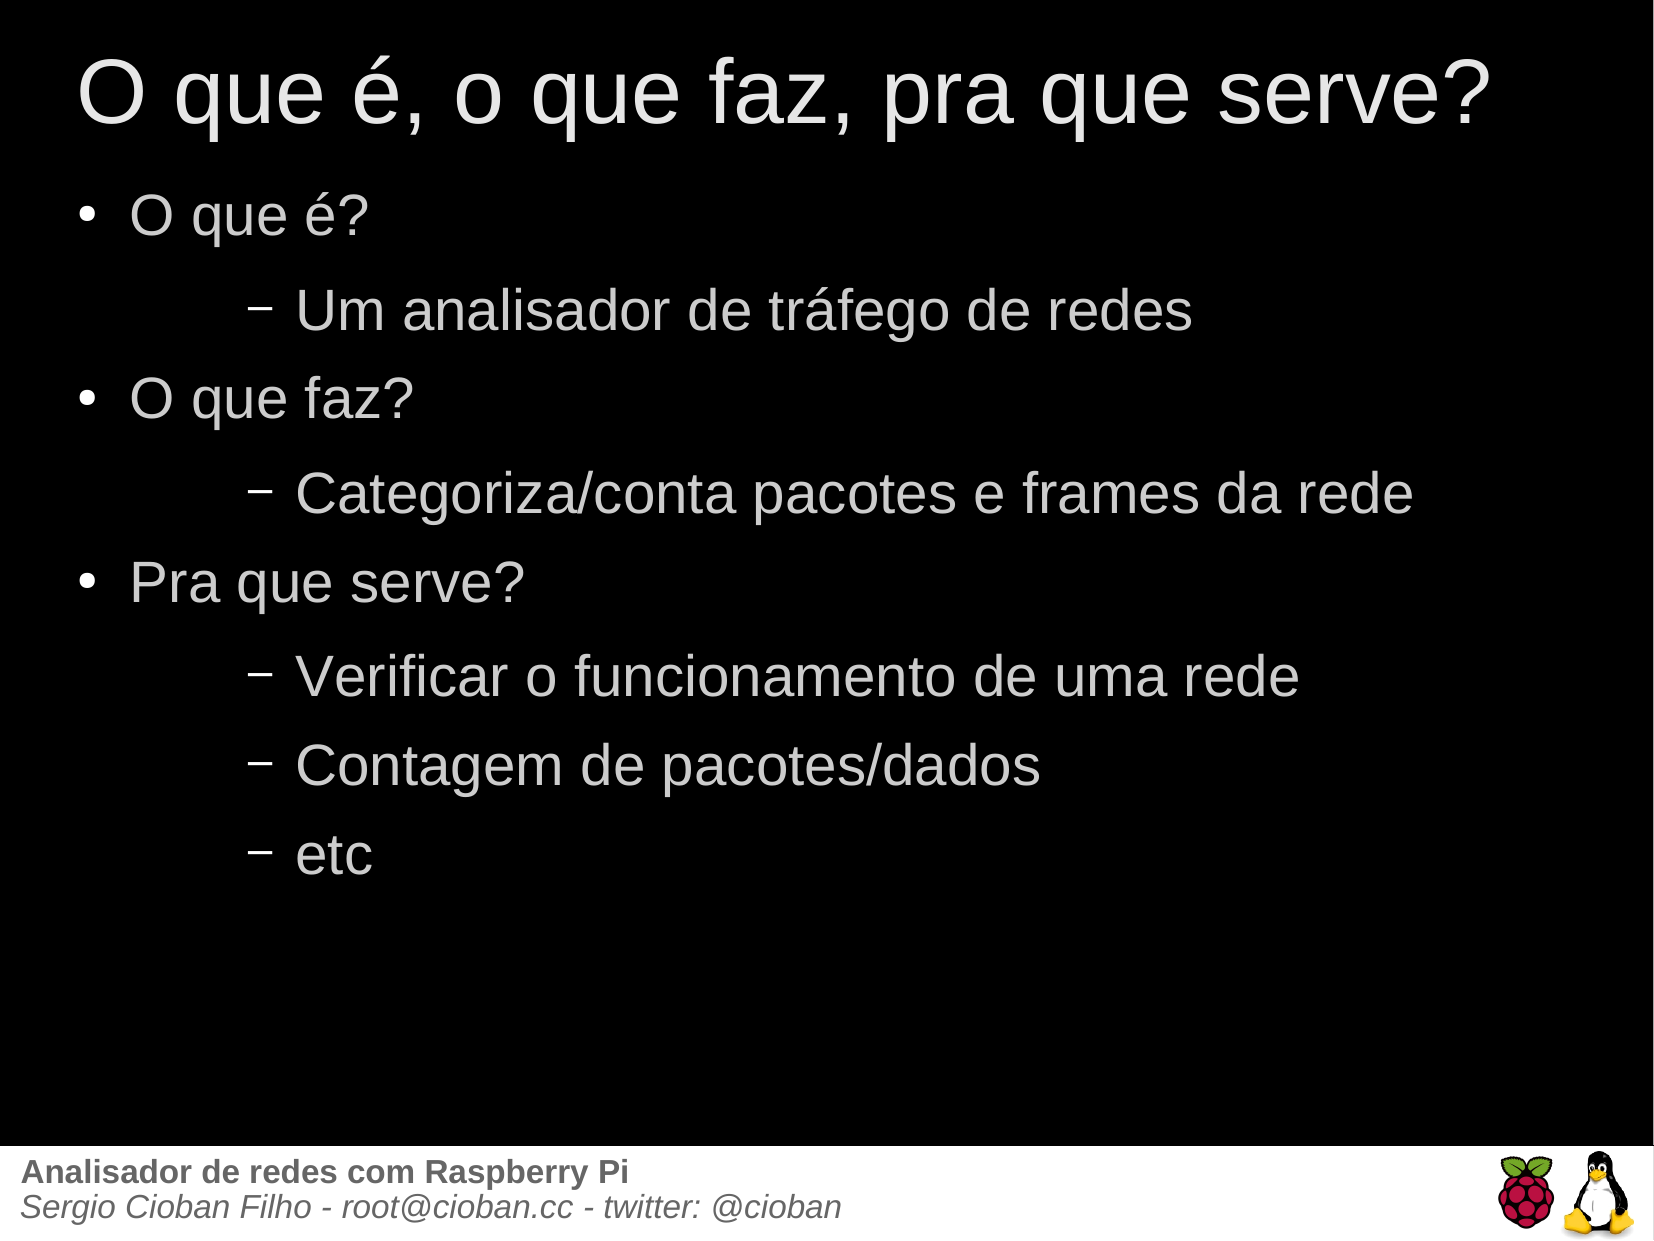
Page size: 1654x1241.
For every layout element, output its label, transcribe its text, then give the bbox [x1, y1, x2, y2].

list O que é? Um analisador de tráfego de redes O que faz? Categoriza/conta pacotes e frames da rede Pra que serve? Verificar o funcionamento de uma rede Contagem de pacotes/dados etc [59, 183, 1548, 980]
title O que é, o que faz, pra que serve? [76, 0, 1565, 196]
picture [1476, 1147, 1634, 1240]
